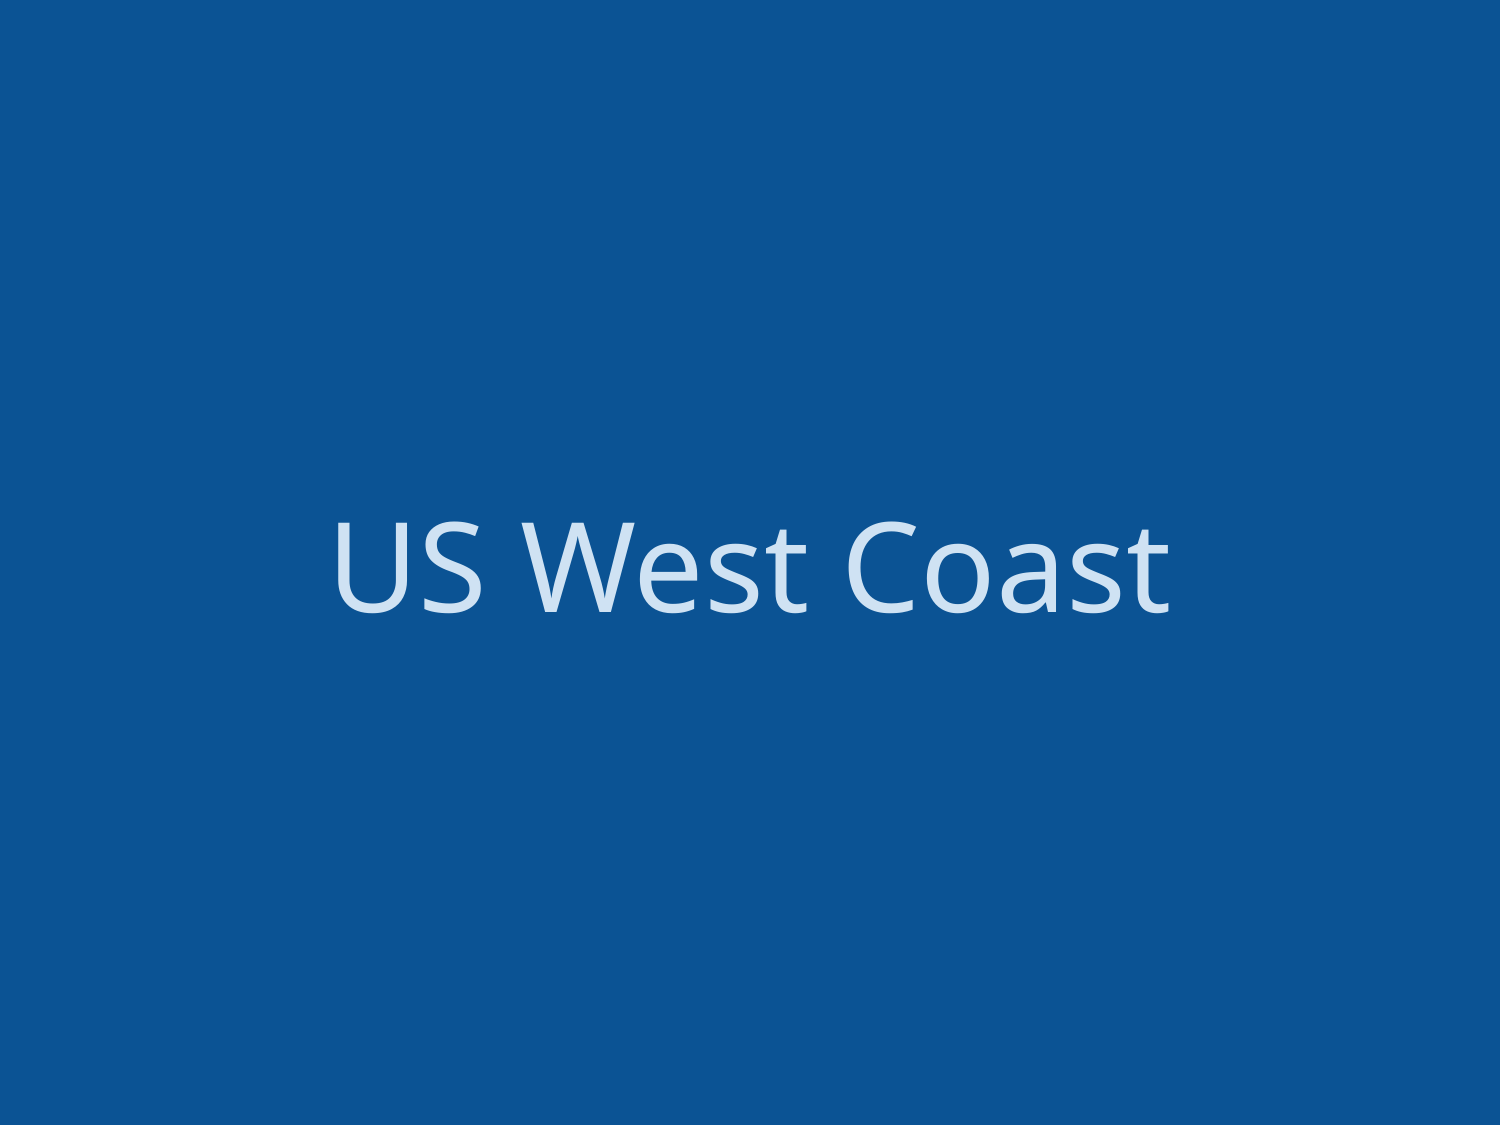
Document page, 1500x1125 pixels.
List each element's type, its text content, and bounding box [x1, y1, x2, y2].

title US West Coast [51, 470, 1449, 655]
